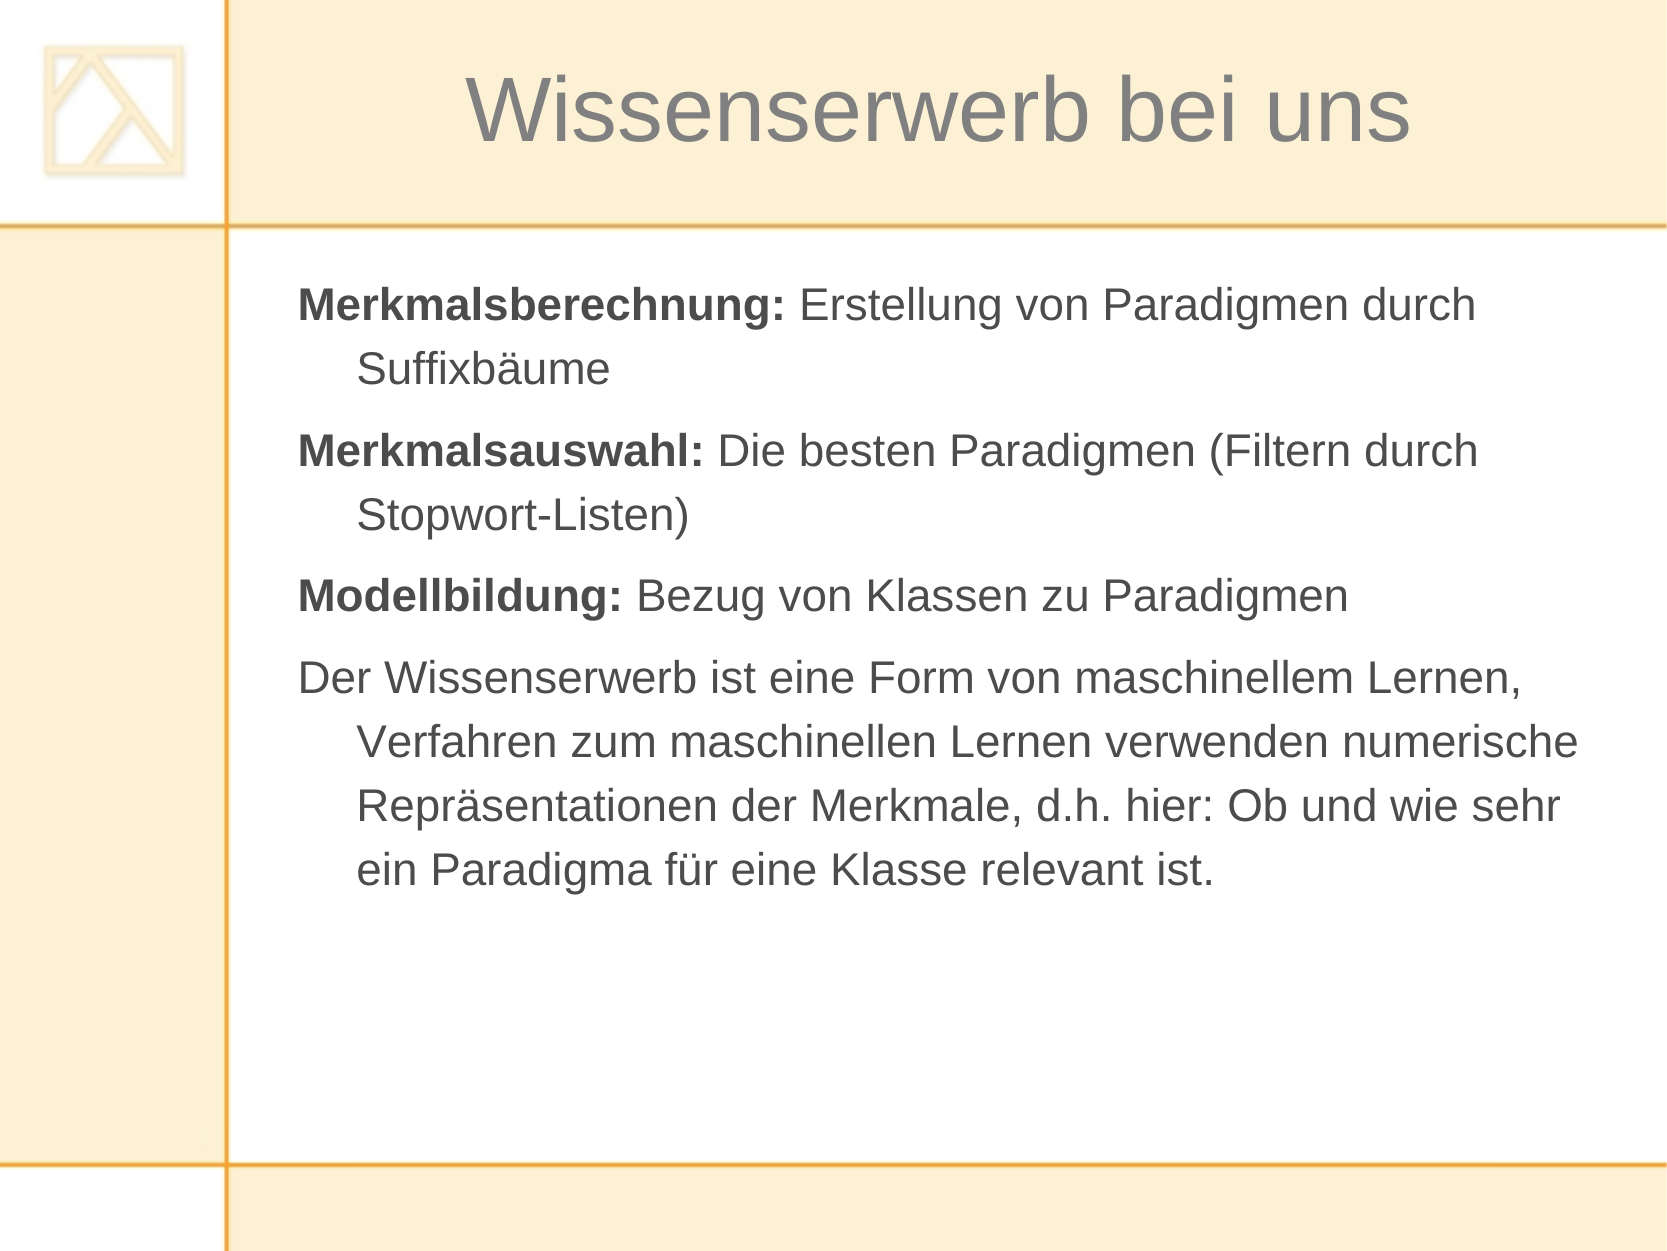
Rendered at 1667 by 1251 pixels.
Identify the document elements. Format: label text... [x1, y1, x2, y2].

title Wissenserwerb bei uns [268, 0, 1611, 238]
list Merkmalsberechnung: Erstellung von Paradigmen durch Suffixbäume Merkmalsauswahl: Die besten Paradigmen (Filtern durch Stopwort-Listen) Modellbildung: Bezug von Klassen zu Paradigmen Der Wissenserwerb ist eine Form von maschinellem Lernen, Verfahren zum maschinellen Lernen verwenden numerische Repräsentationen der Merkmale, d.h. hier: Ob und wie sehr ein Paradigma für eine Klasse relevant ist. [268, 265, 1611, 886]
picture [0, 0, 1667, 1251]
